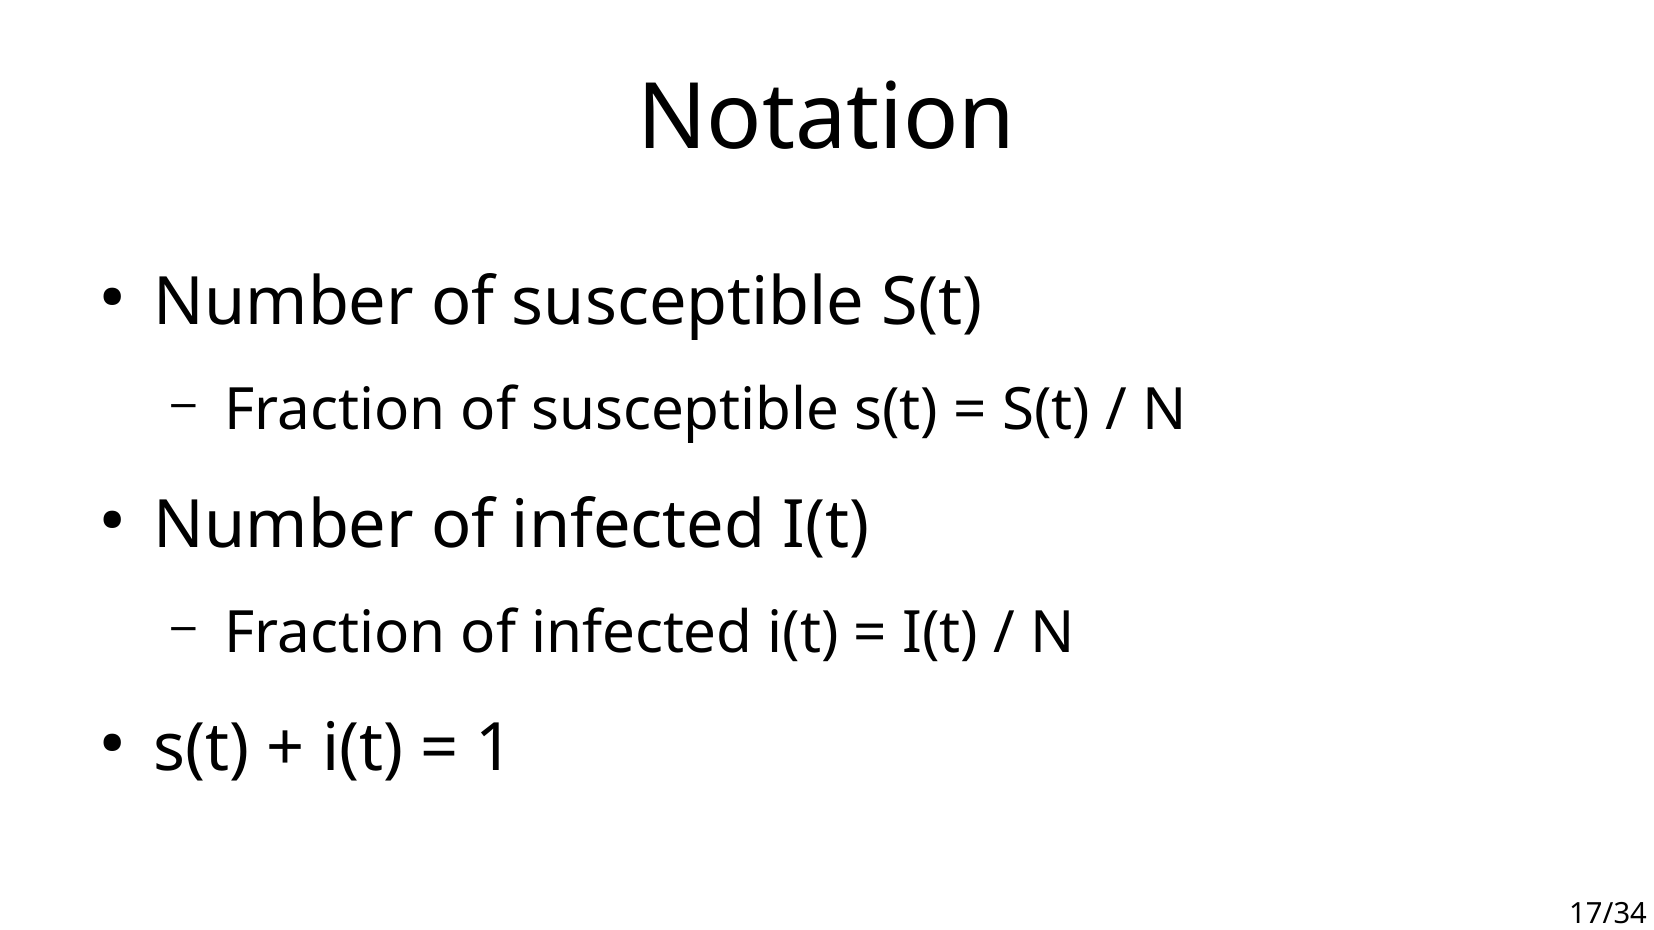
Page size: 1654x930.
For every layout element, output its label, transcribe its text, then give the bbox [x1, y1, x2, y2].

title Notation [82, 1, 1571, 225]
list Number of susceptible S(t) Fraction of susceptible s(t) = S(t) / N Number of infected I(t) Fraction of infected i(t) = I(t) / N s(t) + i(t) = 1 [82, 252, 1571, 793]
